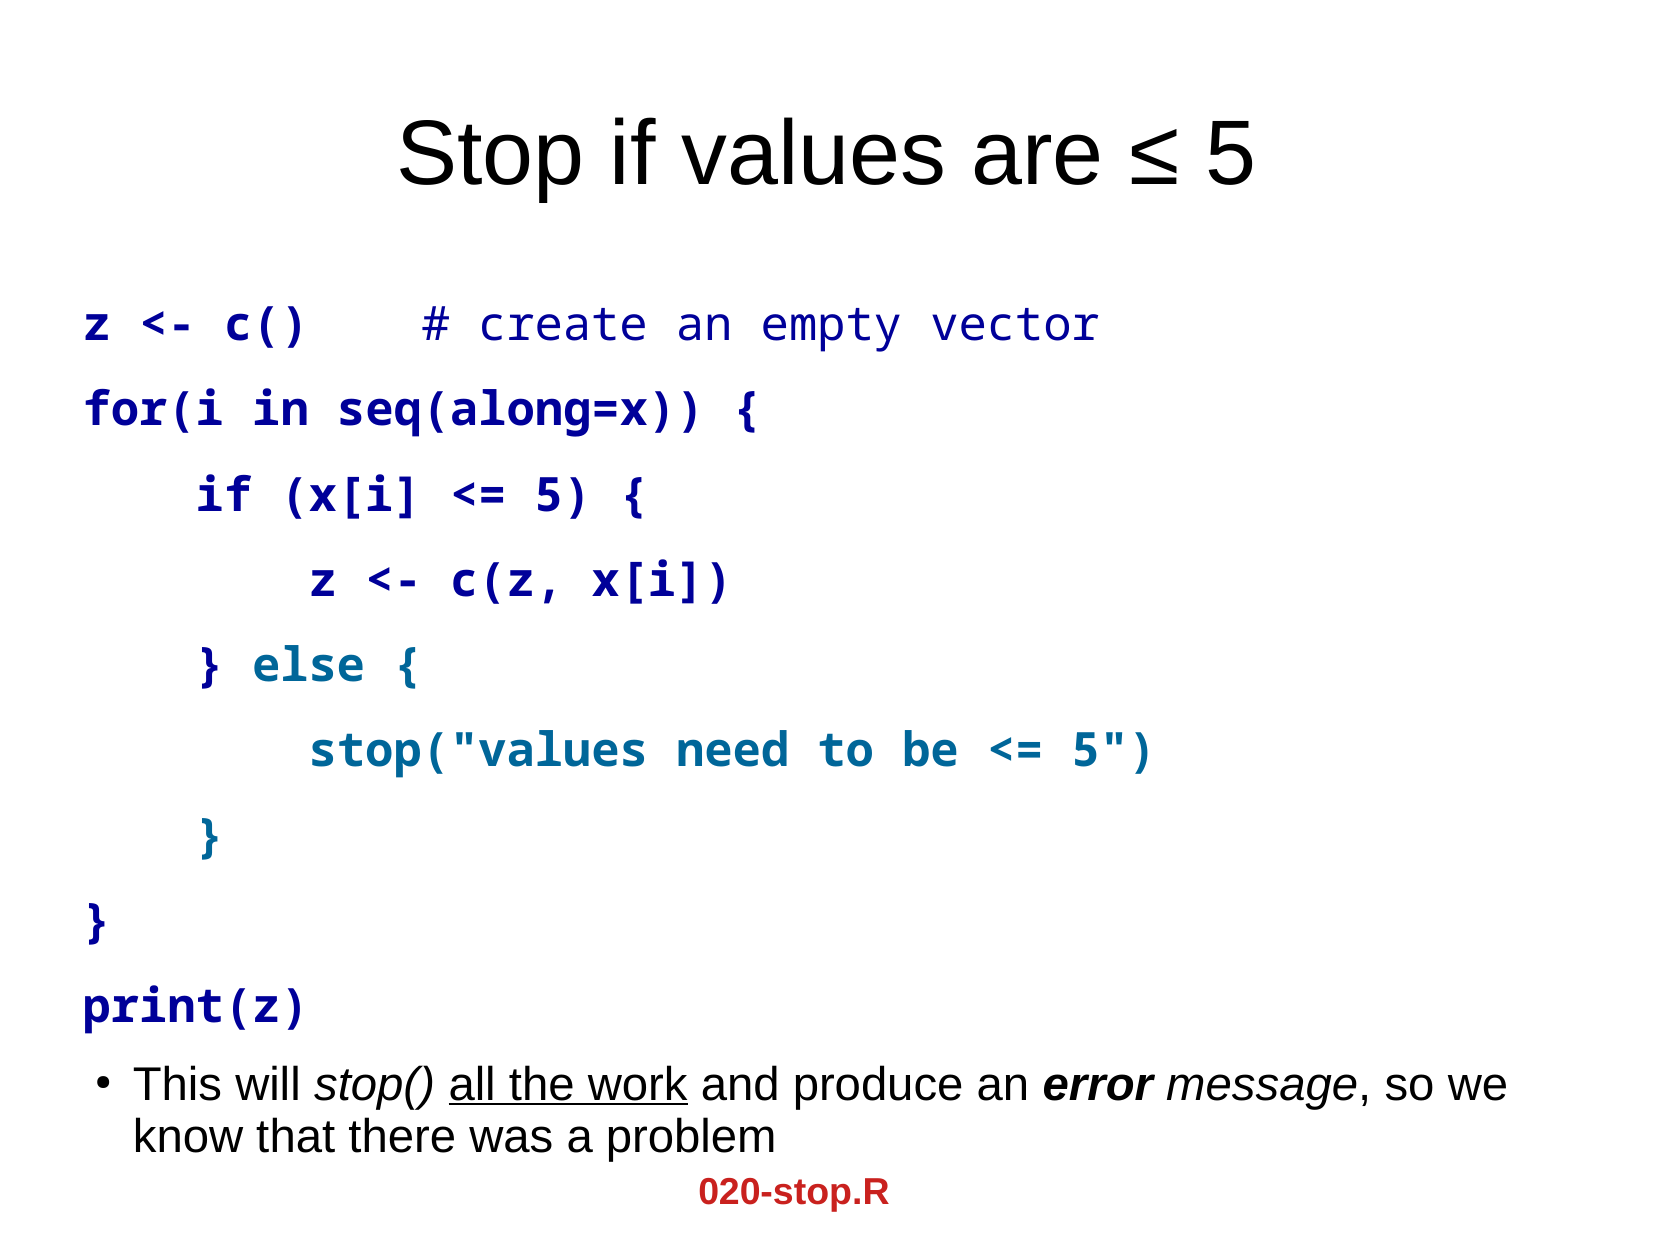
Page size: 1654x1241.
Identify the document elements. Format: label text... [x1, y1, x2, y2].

text_box 020-stop.R [401, 1163, 1187, 1221]
list z <- c() # create an empty vector for(i in seq(along=x)) { if (x[i] <= 5) { z <- c(z, x[i]) } else { stop("values need to be <= 5") } } print(z) This will stop() all the work and produce an error message, so we know that there was a problem [82, 290, 1571, 1170]
title Stop if values are ≤ 5 [82, 49, 1571, 257]
